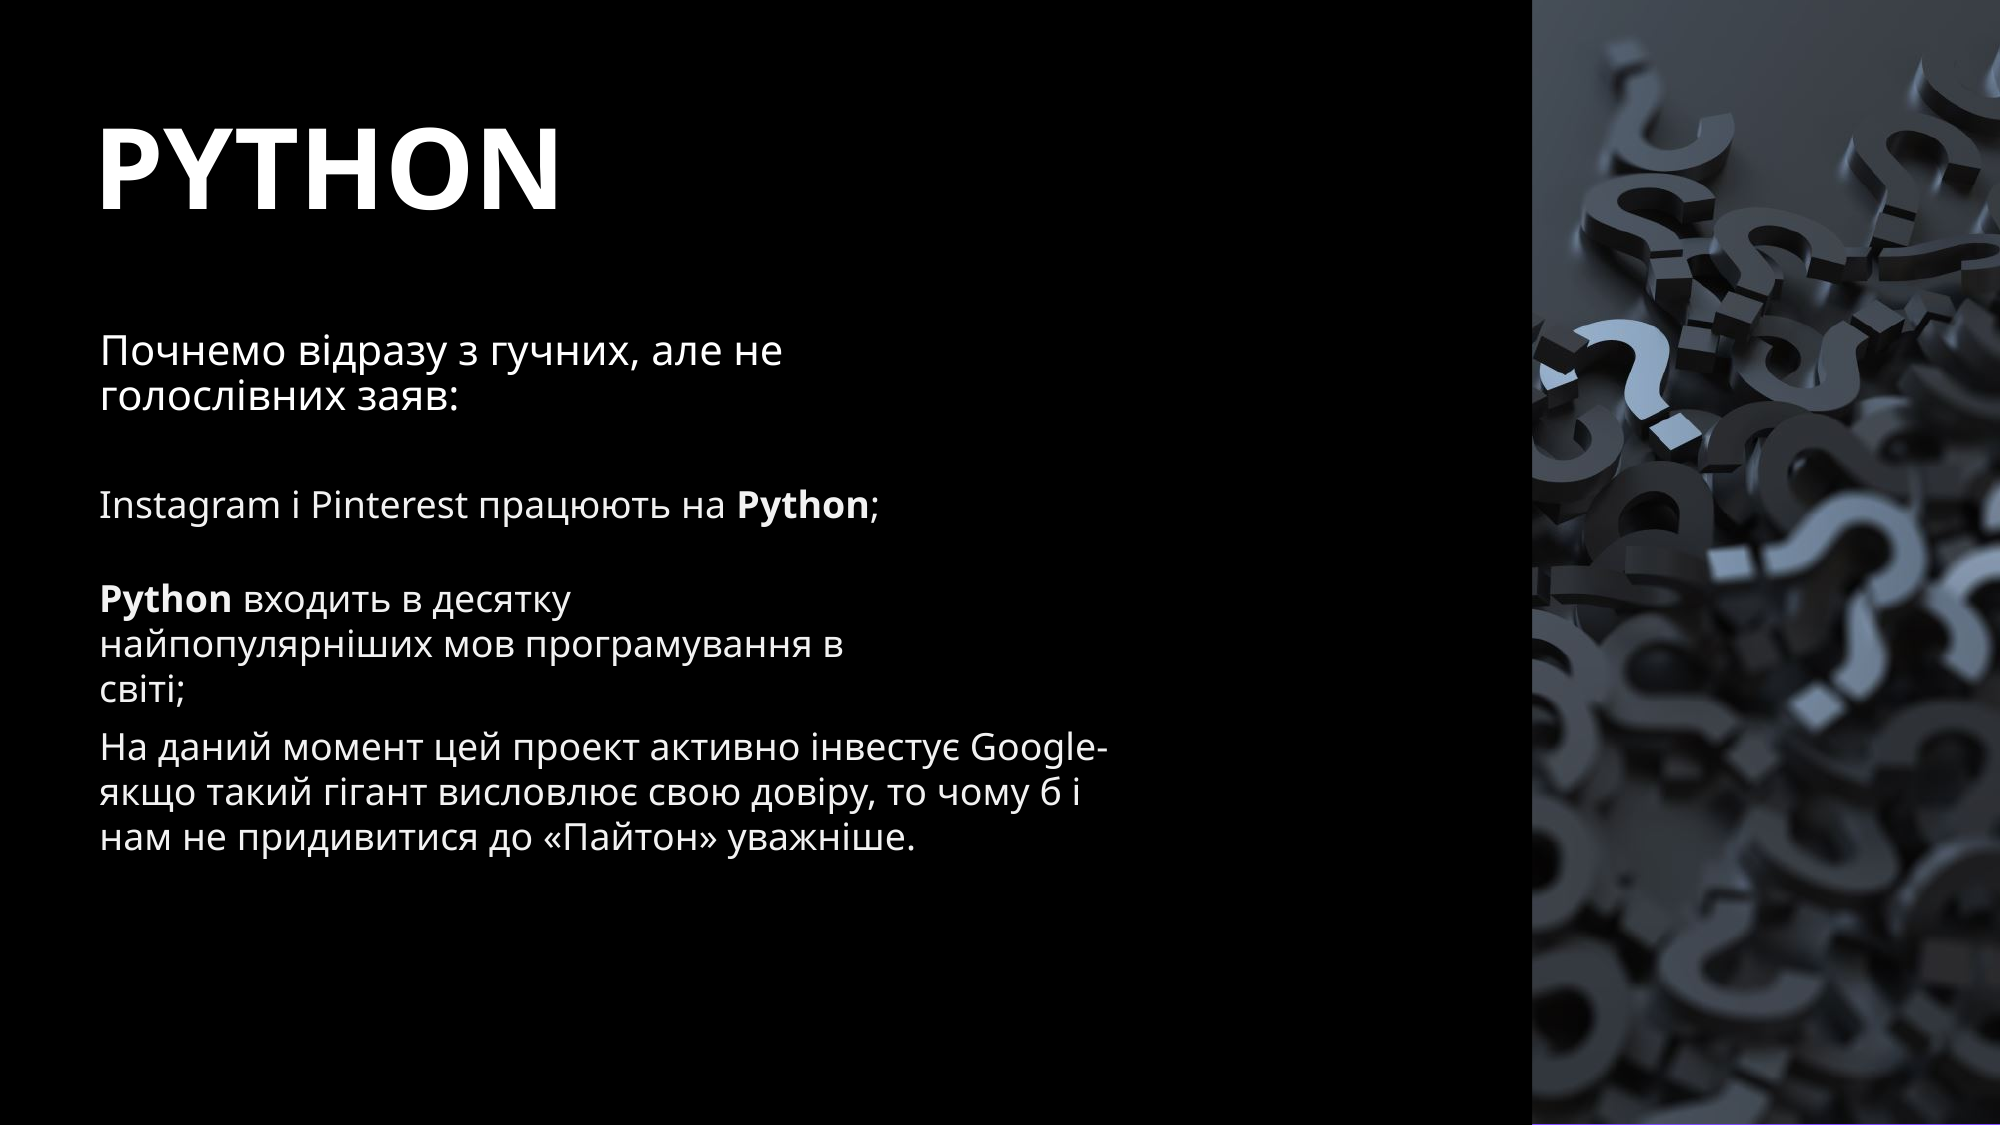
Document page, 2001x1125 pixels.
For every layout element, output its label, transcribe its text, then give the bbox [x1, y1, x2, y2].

text_box [0, 0, 2000, 1125]
text_box На даний момент цей проект активно інвестує Google- якщо такий гігант висловлює свою довіру, то чому б і нам не придивитися до «Пайтон» уважніше. [84, 715, 1149, 868]
text_box Python входить в десятку найпопулярніших мов програмування в світі; [84, 567, 928, 674]
list Почнемо відразу з гучних, але не голослівних заяв: [84, 322, 809, 444]
text_box Instagram і Pinterest працюють на Python; [84, 473, 938, 580]
title Python [78, 100, 775, 242]
picture [1532, 0, 2000, 1124]
